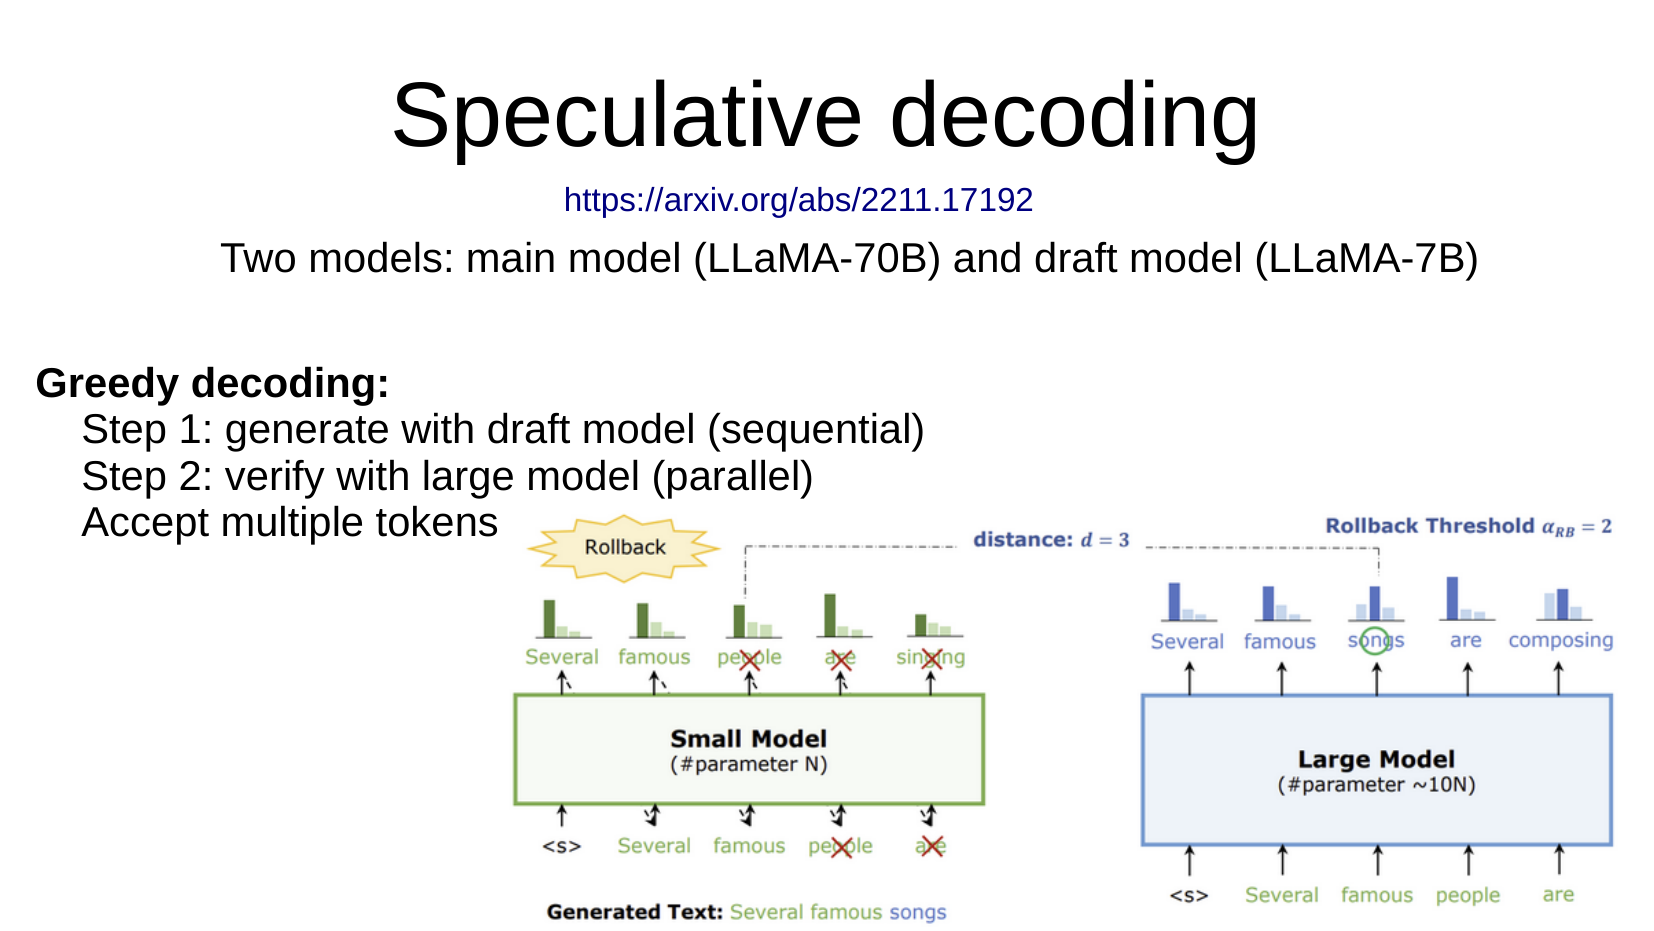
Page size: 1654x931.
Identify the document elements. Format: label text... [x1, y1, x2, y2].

text_box https://arxiv.org/abs/2211.17192 [519, 174, 1079, 232]
picture [495, 493, 1653, 928]
title Speculative decoding [82, 37, 1571, 193]
subtitle Two models: main model (LLaMA-70B) and draft model (LLaMA-7B) [64, 193, 1636, 322]
text_box Greedy decoding: Step 1: generate with draft model (sequential) Step 2: verify with large model (parallel) Accept multiple tokens [35, 359, 1607, 546]
